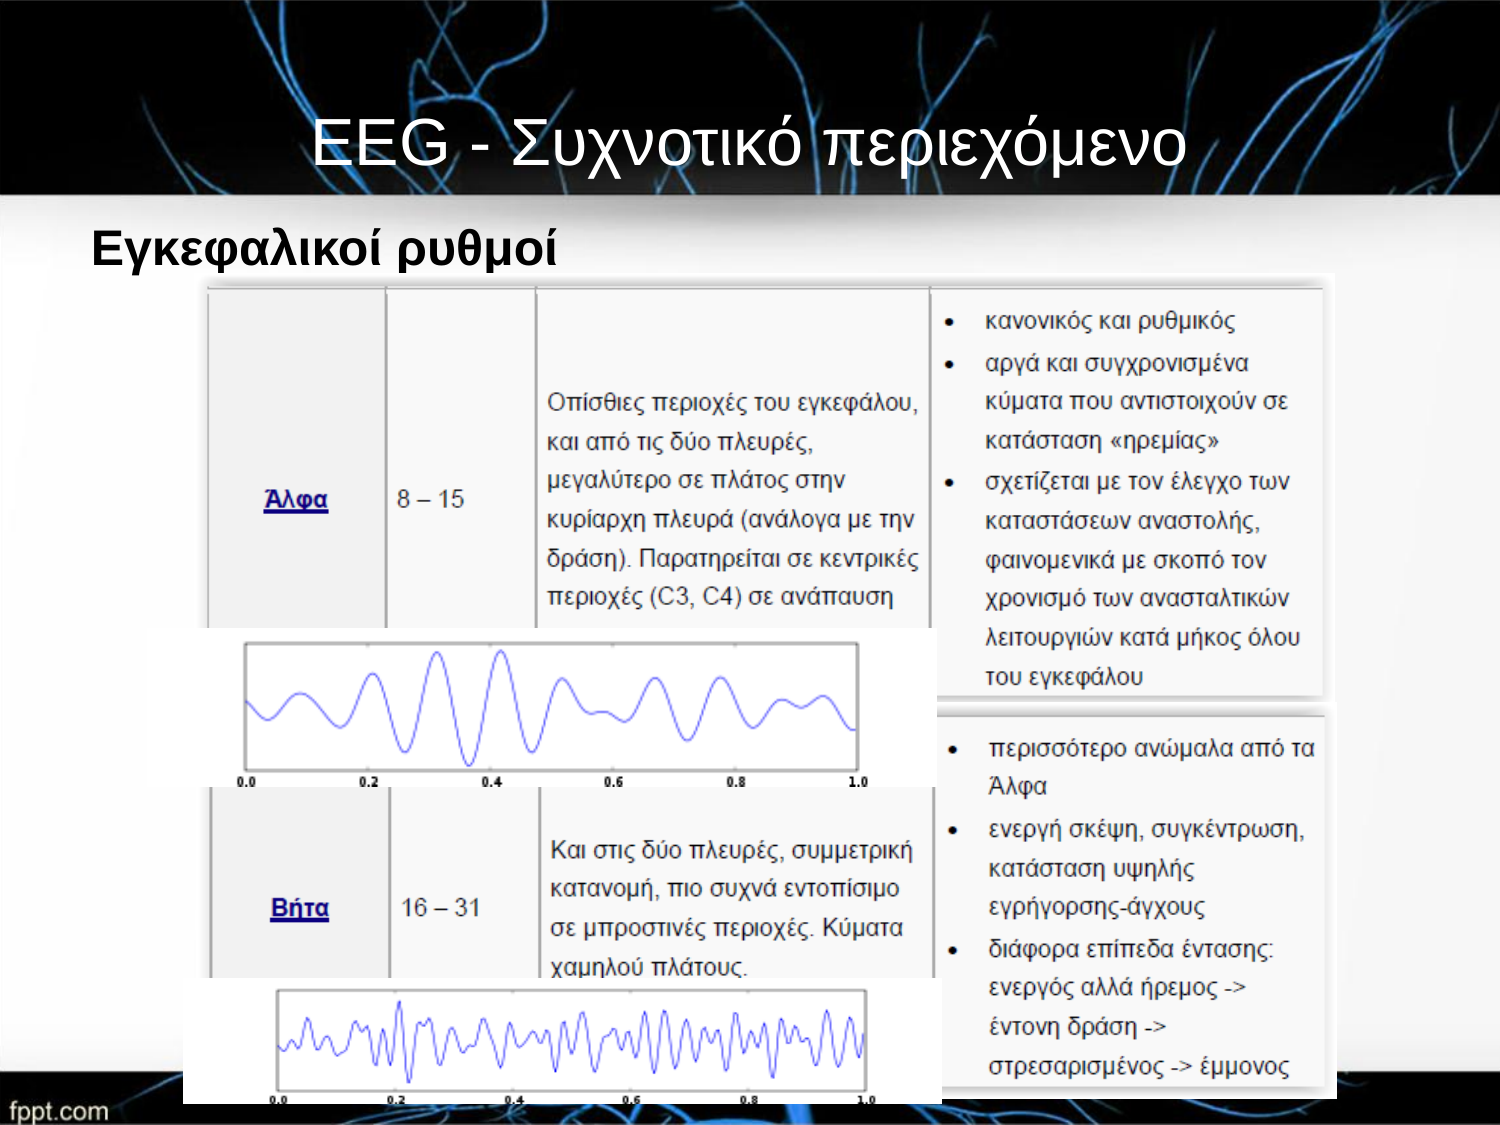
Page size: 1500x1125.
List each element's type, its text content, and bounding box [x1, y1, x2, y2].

list Εγκεφαλικοί ρυθμοί [75, 208, 1426, 951]
title EEG - Συχνοτικό περιεχόμενο [75, 45, 1425, 208]
picture [0, 0, 1500, 1125]
